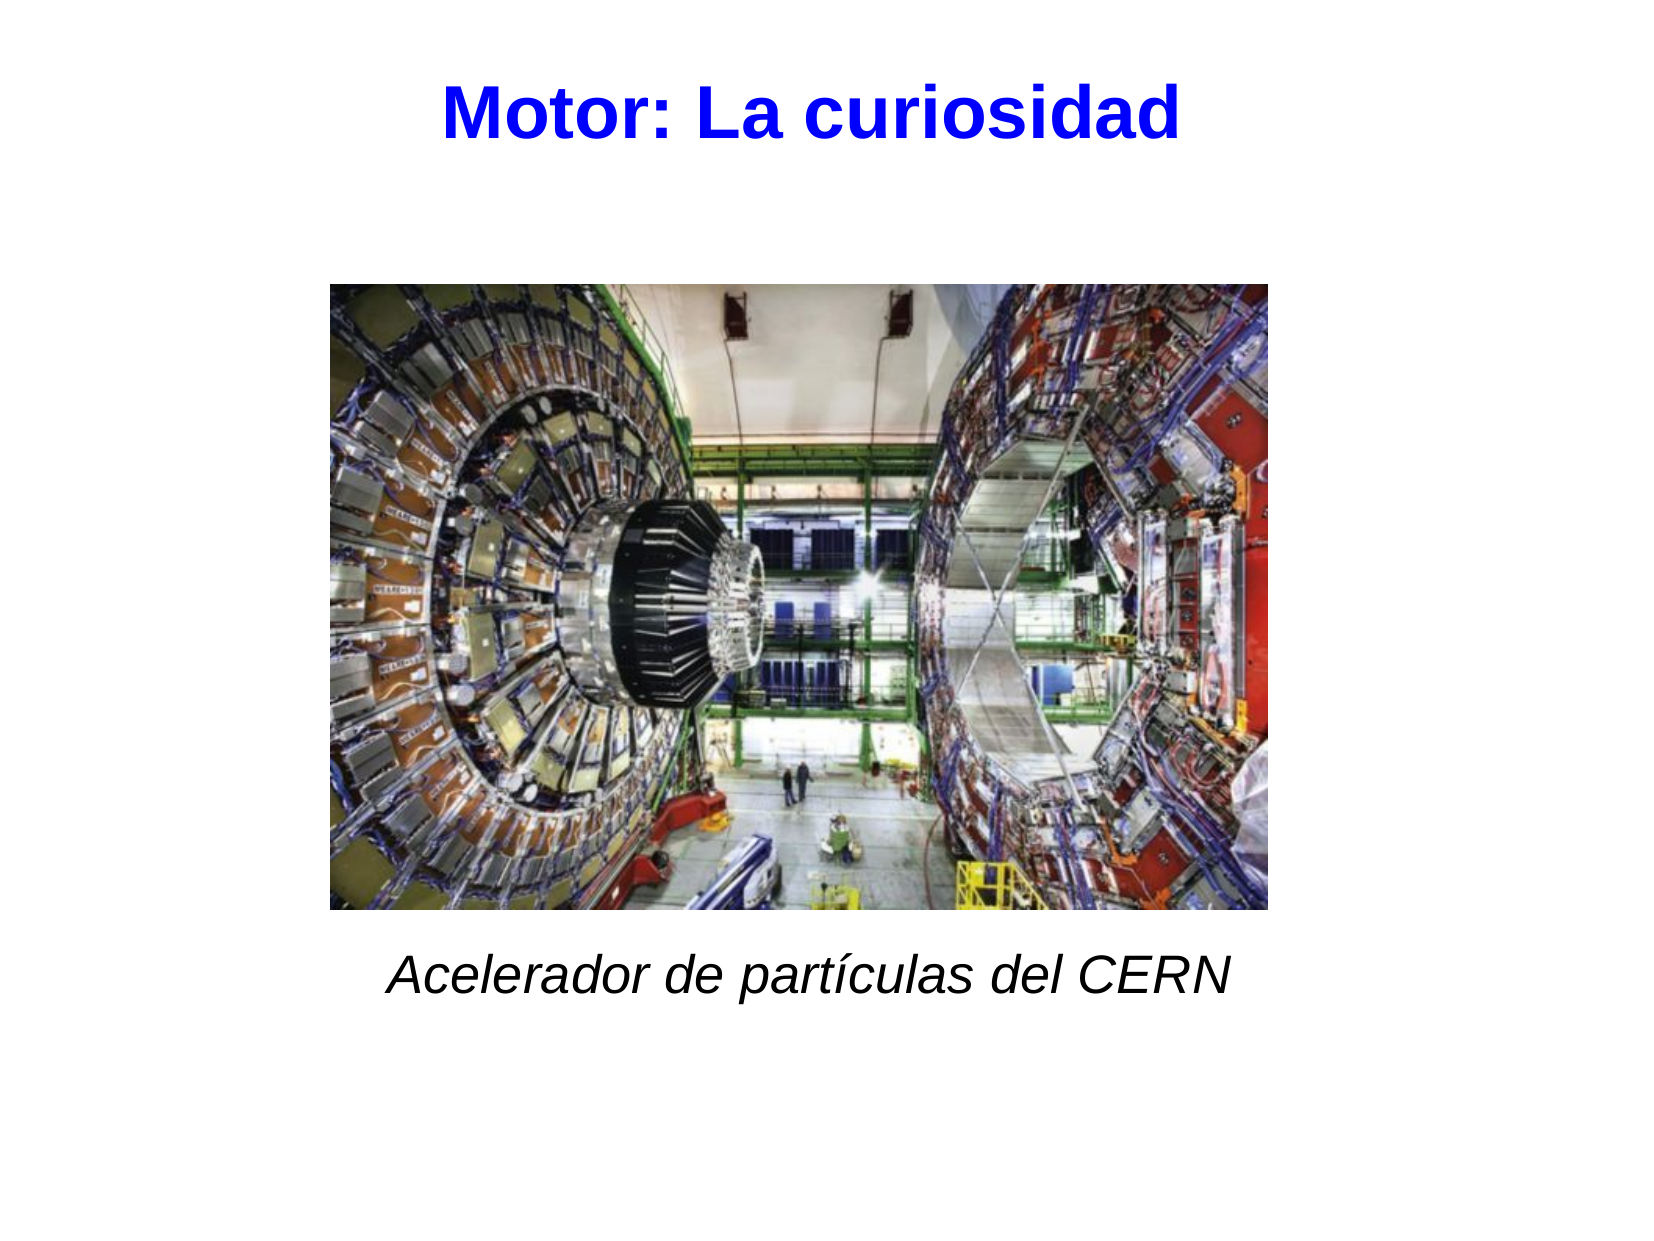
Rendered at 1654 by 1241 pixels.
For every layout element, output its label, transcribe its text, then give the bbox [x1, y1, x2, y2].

picture [330, 284, 1268, 910]
text_box Acelerador de partículas del CERN [375, 930, 1245, 1021]
text_box Motor: La curiosidad [64, 60, 1561, 166]
